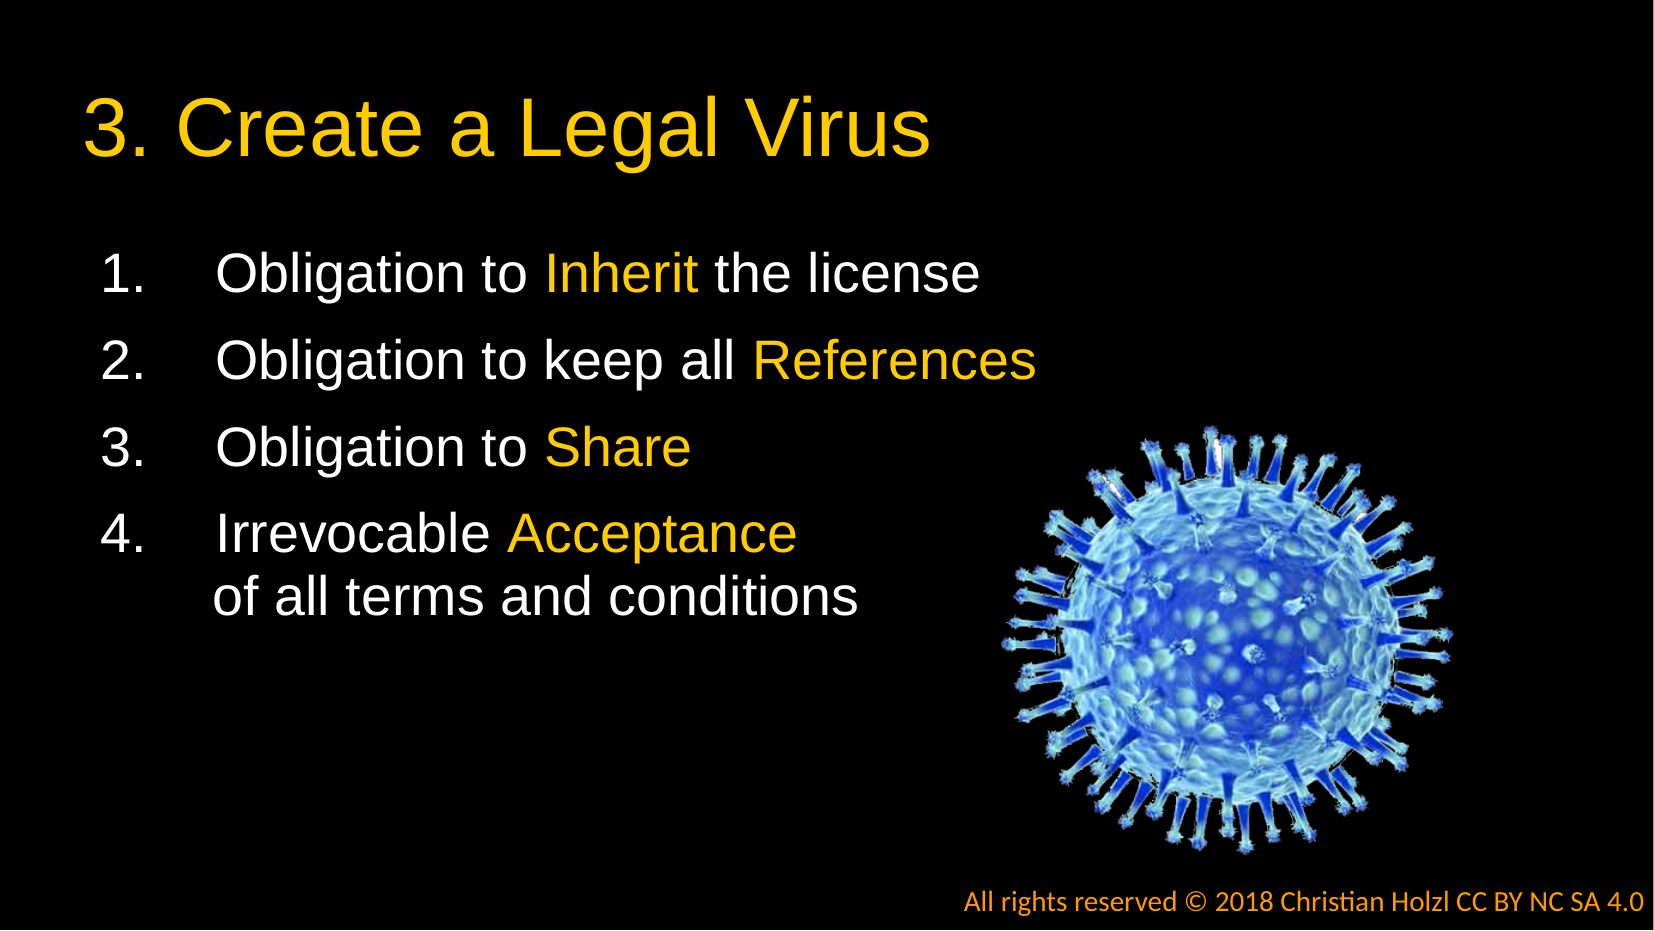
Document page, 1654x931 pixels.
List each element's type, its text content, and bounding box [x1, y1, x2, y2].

list Obligation to Inherit the license Obligation to keep all References Obligation to Share Irrevocable Acceptance of all terms and conditions [82, 241, 1561, 931]
title 3. Create a Legal Virus [82, 41, 1571, 214]
picture [1001, 425, 1454, 856]
